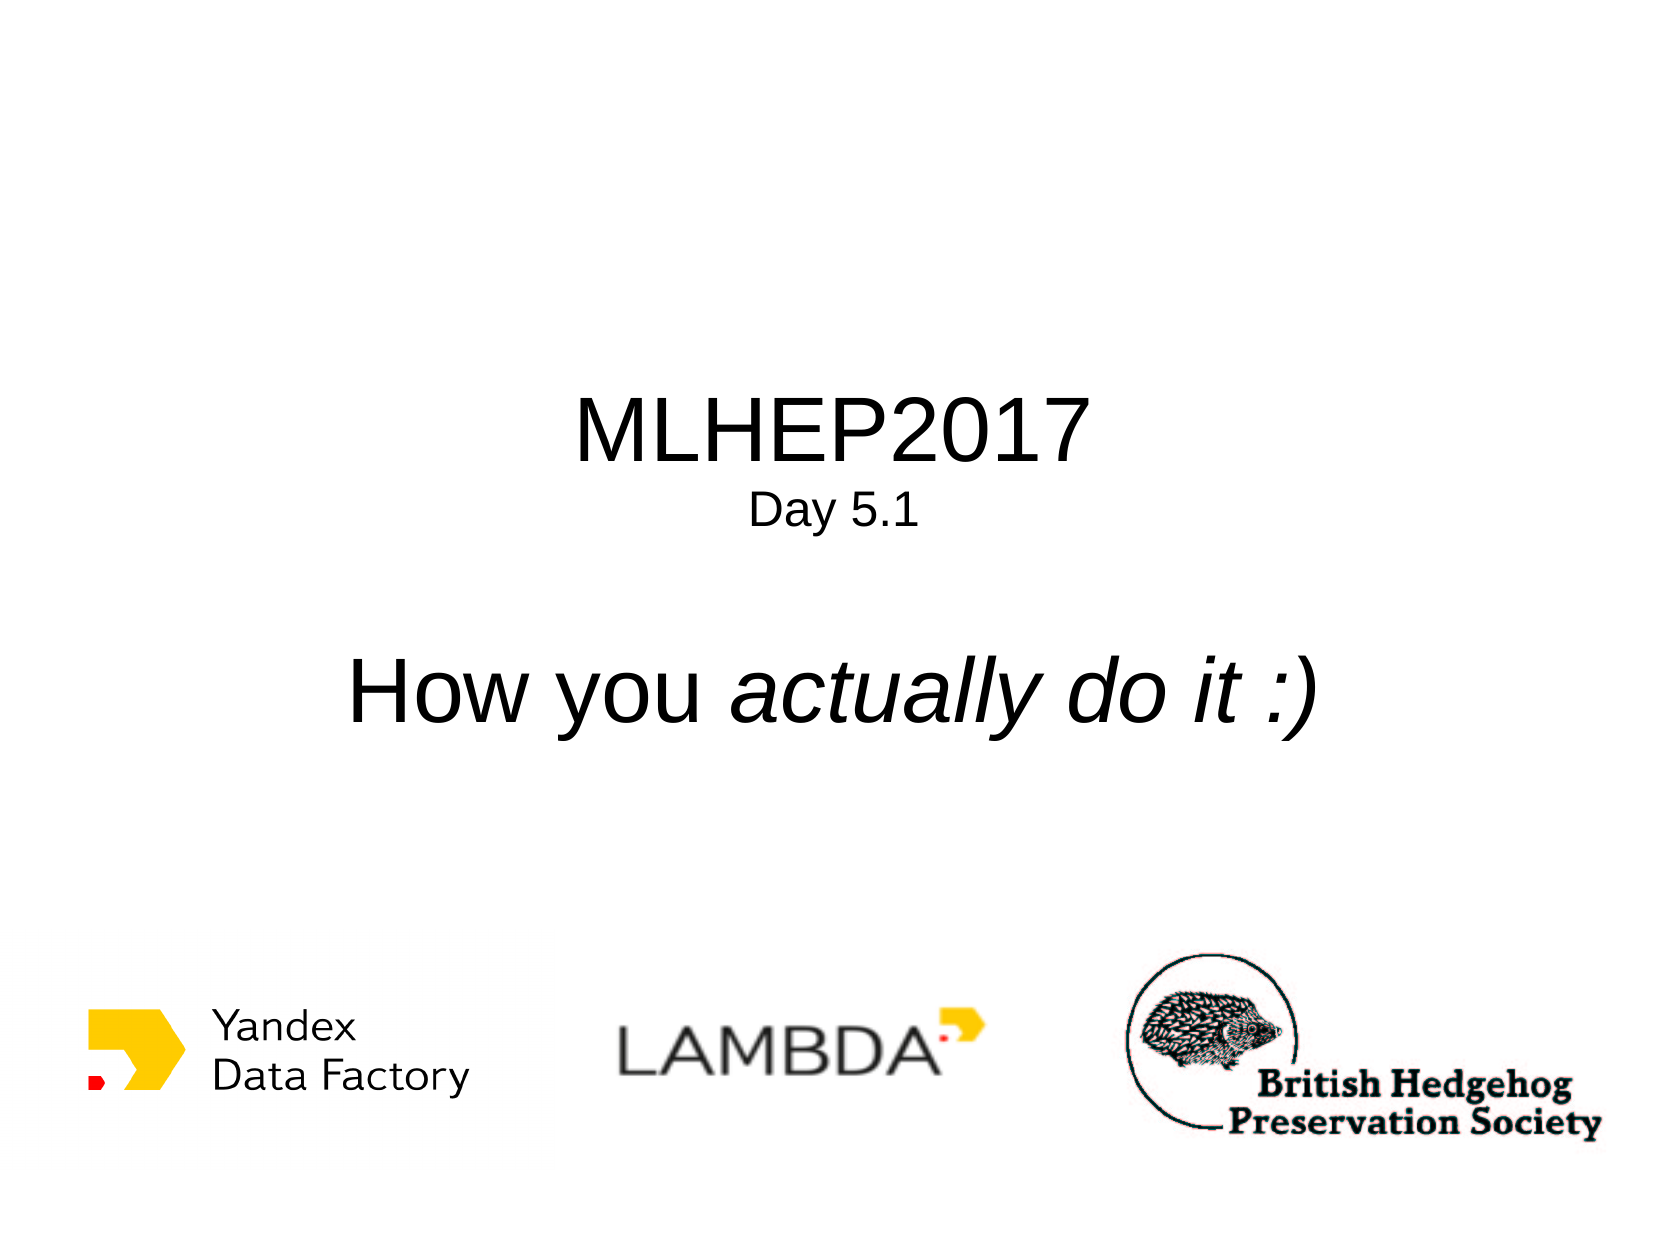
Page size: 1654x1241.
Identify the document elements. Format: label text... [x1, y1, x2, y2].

picture [0, 929, 555, 1170]
picture [584, 872, 1005, 1212]
picture [1049, 869, 1654, 1241]
title MLHEP2017 Day 5.1 How you actually do it :) [90, 377, 1579, 743]
